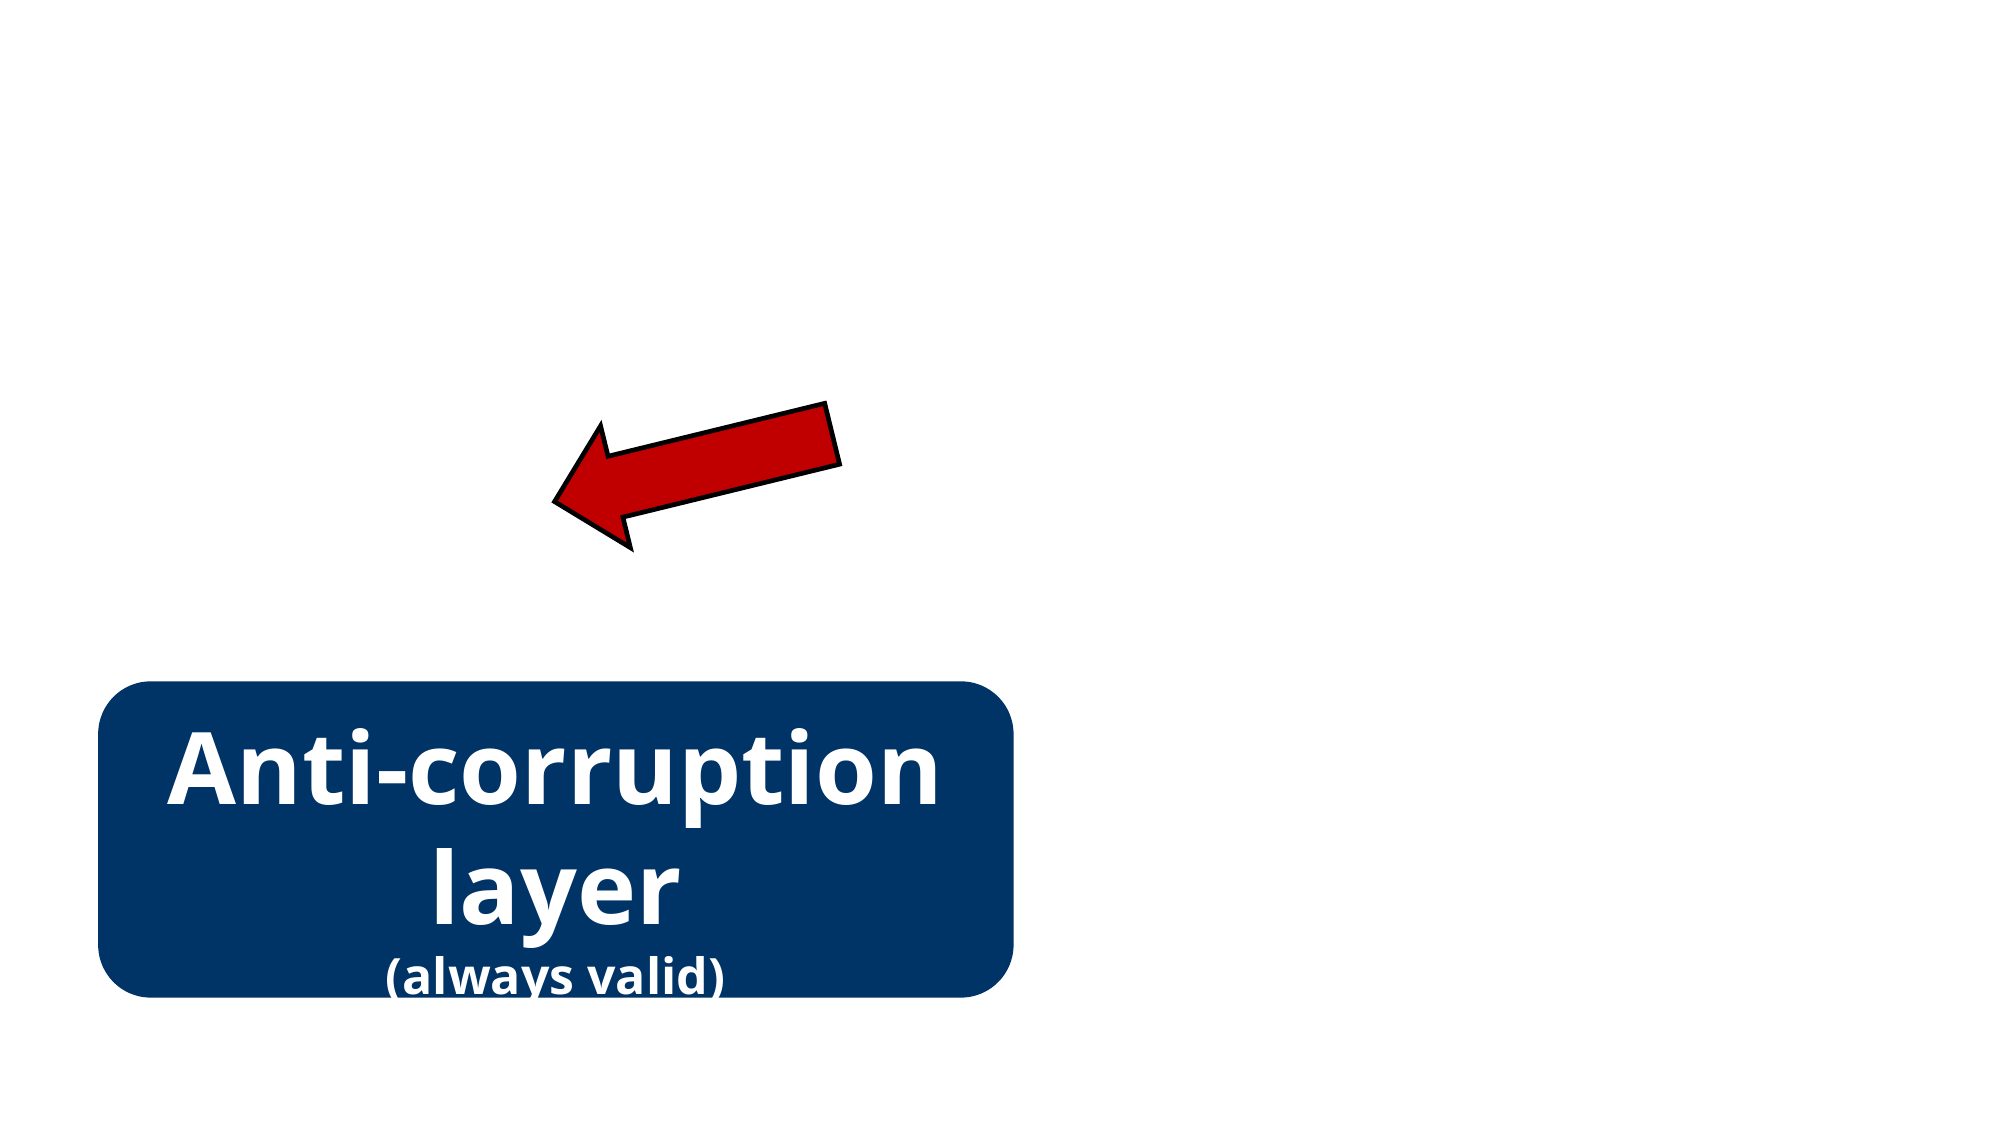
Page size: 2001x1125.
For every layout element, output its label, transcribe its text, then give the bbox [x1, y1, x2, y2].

text_box Anti-corruption layer (always valid) [98, 681, 1014, 998]
text_box [554, 403, 840, 548]
